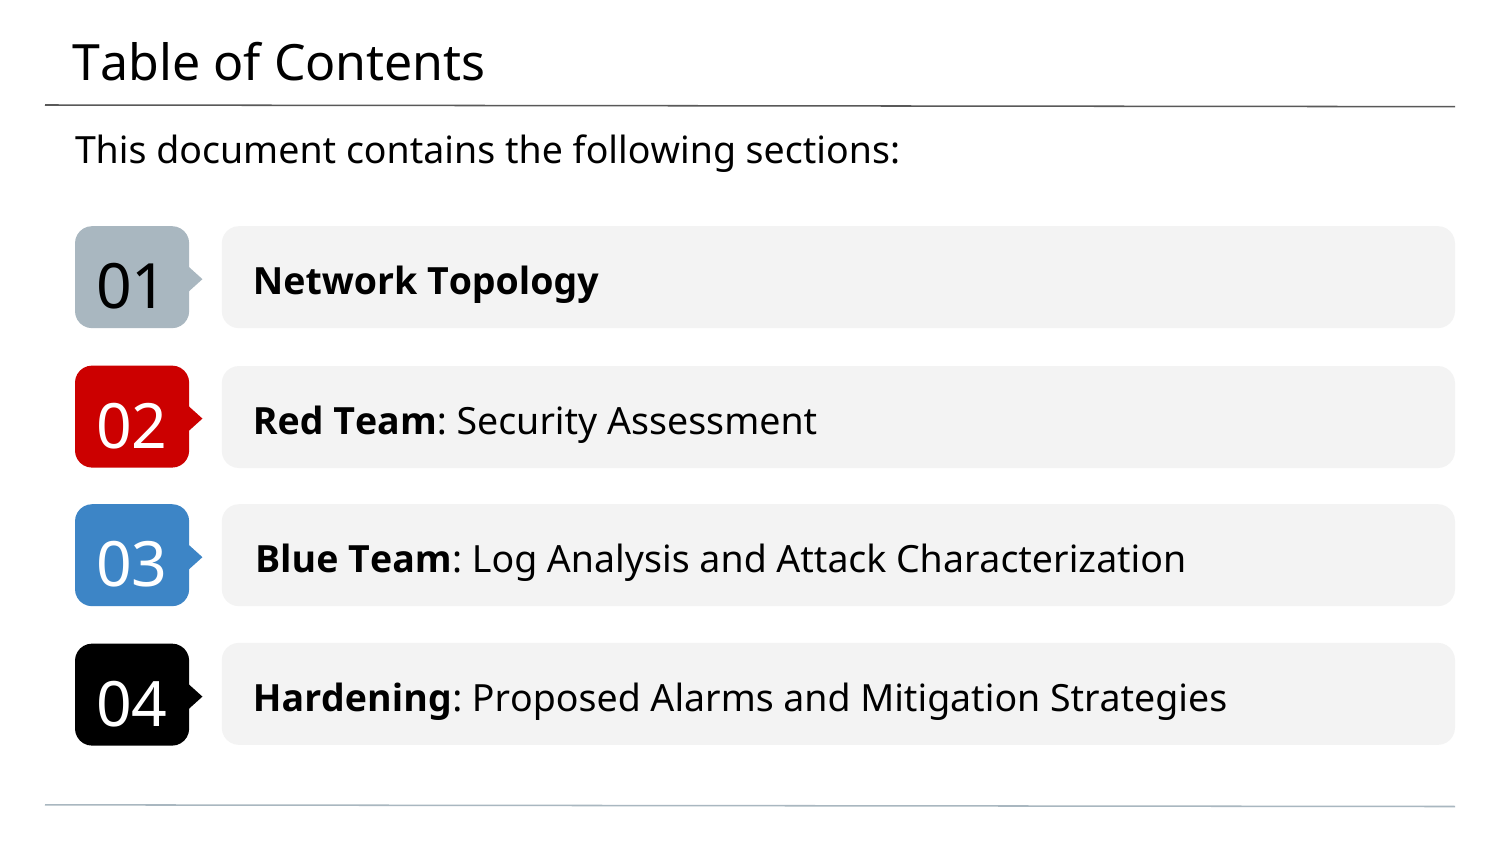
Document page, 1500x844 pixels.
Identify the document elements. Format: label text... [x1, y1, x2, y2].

subtitle This document contains the following sections: [0, 110, 1500, 171]
text_box Blue Team: Log Analysis and Attack Characterization [0, 504, 1500, 605]
title Table of Contents [0, 0, 1500, 88]
text_box Hardening: Proposed Alarms and Mitigation Strategies [0, 642, 1500, 743]
text_box Red Team: Security Assessment [0, 366, 1500, 466]
text_box Network Topology [0, 226, 1500, 326]
